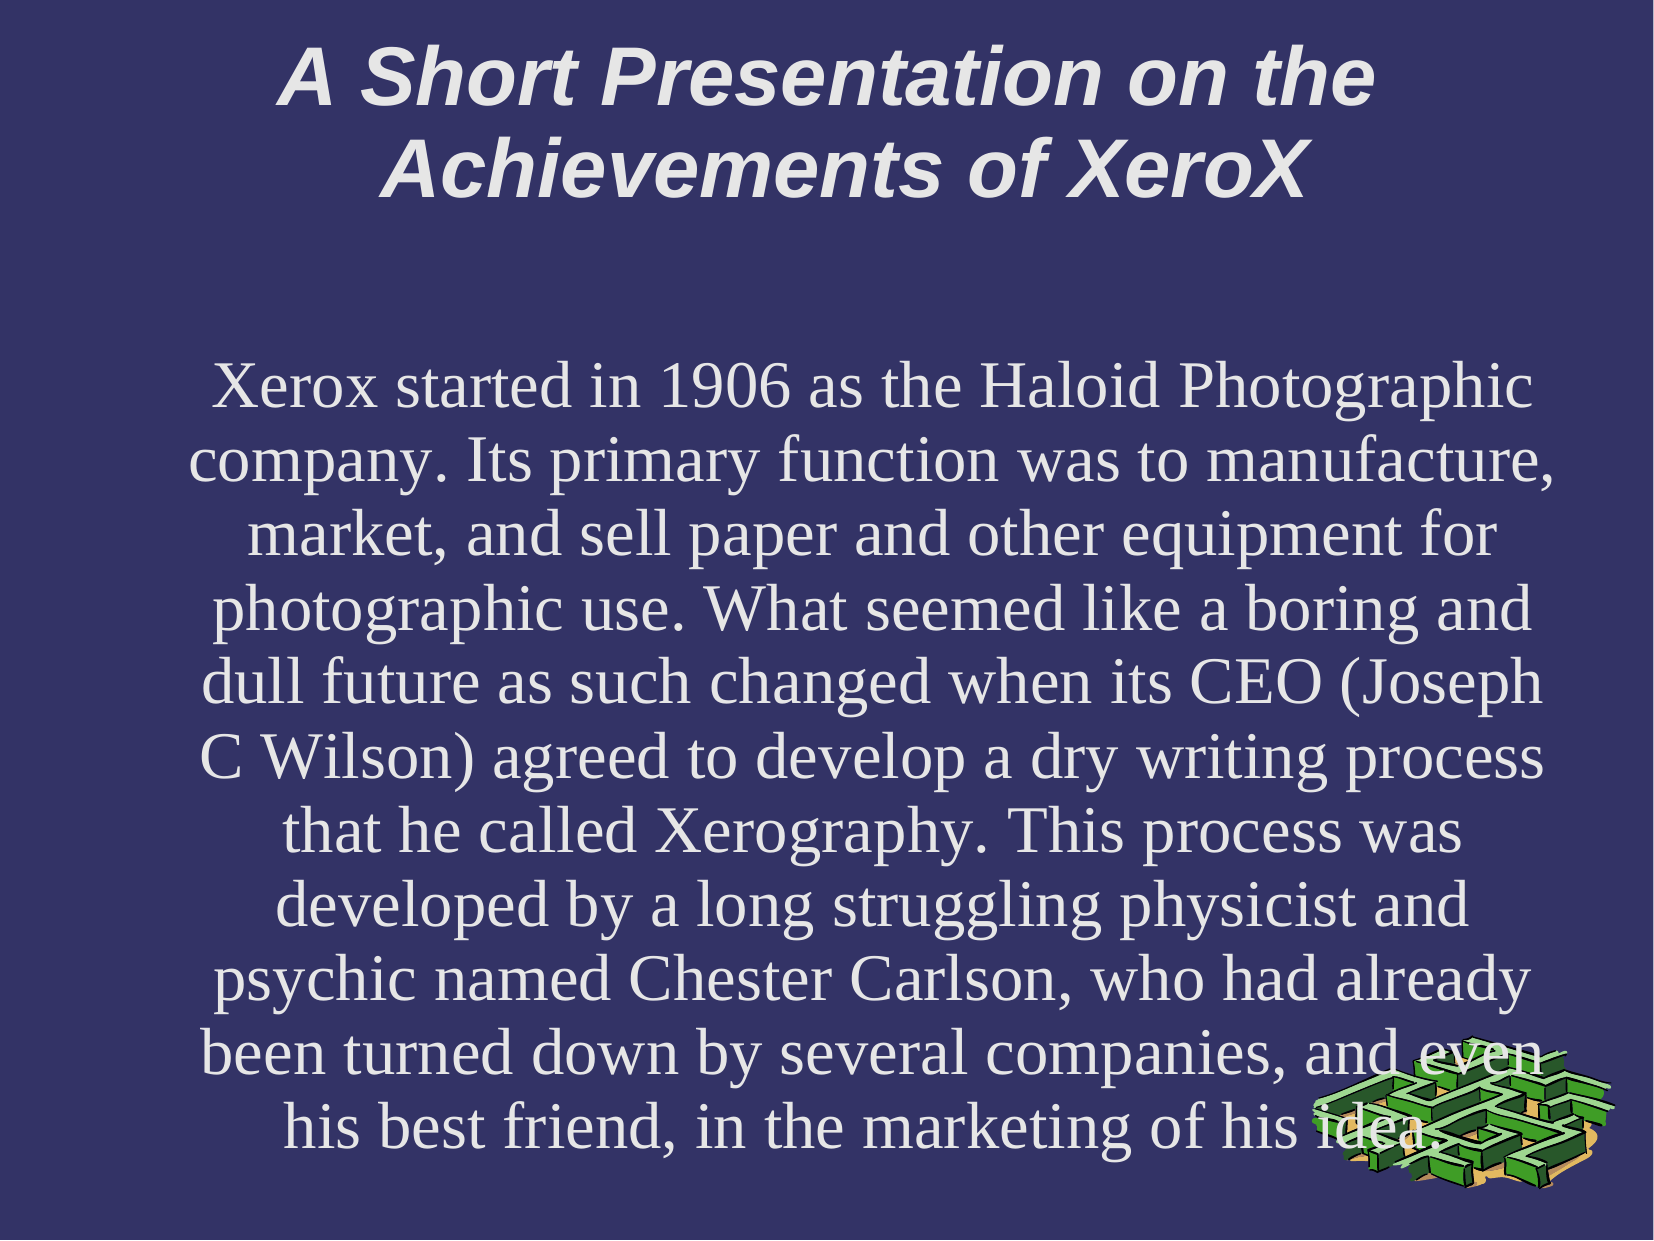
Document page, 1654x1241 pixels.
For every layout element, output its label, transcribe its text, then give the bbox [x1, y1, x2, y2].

title A Short Presentation on the Achievements of XeroX [121, 19, 1534, 227]
subtitle Xerox started in 1906 as the Haloid Photographic company. Its primary function was to manufacture, market, and sell paper and other equipment for photographic use. What seemed like a boring and dull future as such changed when its CEO (Joseph C Wilson) agreed to develop a dry writing process that he called Xerography. This process was developed by a long struggling physicist and psychic named Chester Carlson, who had already been turned down by several companies, and even his best friend, in the marketing of his idea. [178, 348, 1570, 1163]
